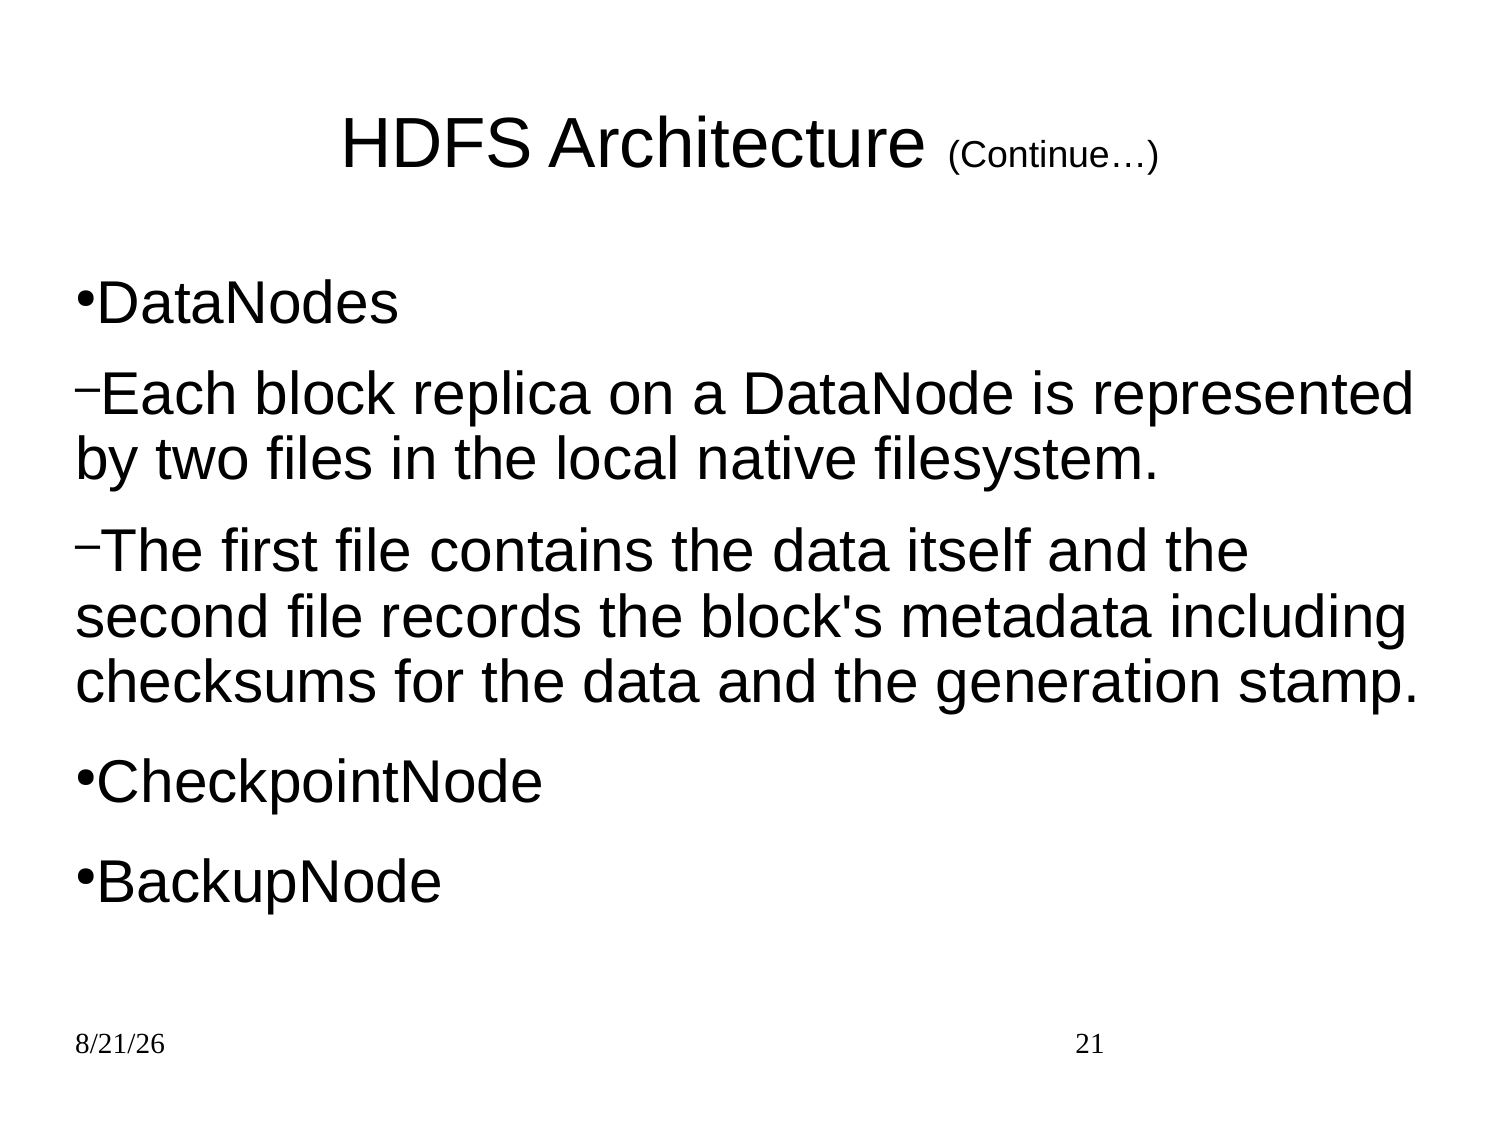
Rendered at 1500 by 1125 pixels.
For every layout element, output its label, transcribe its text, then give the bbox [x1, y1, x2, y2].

text_box 8/10/2023 [75, 1024, 425, 1103]
text_box [1075, 1024, 1425, 1103]
list DataNodes Each block replica on a DataNode is represented by two files in the local native filesystem. The first file contains the data itself and the second file records the block's metadata including checksums for the data and the generation stamp. CheckpointNode BackupNode [75, 263, 1425, 916]
title HDFS Architecture (Continue…) [75, 44, 1425, 233]
